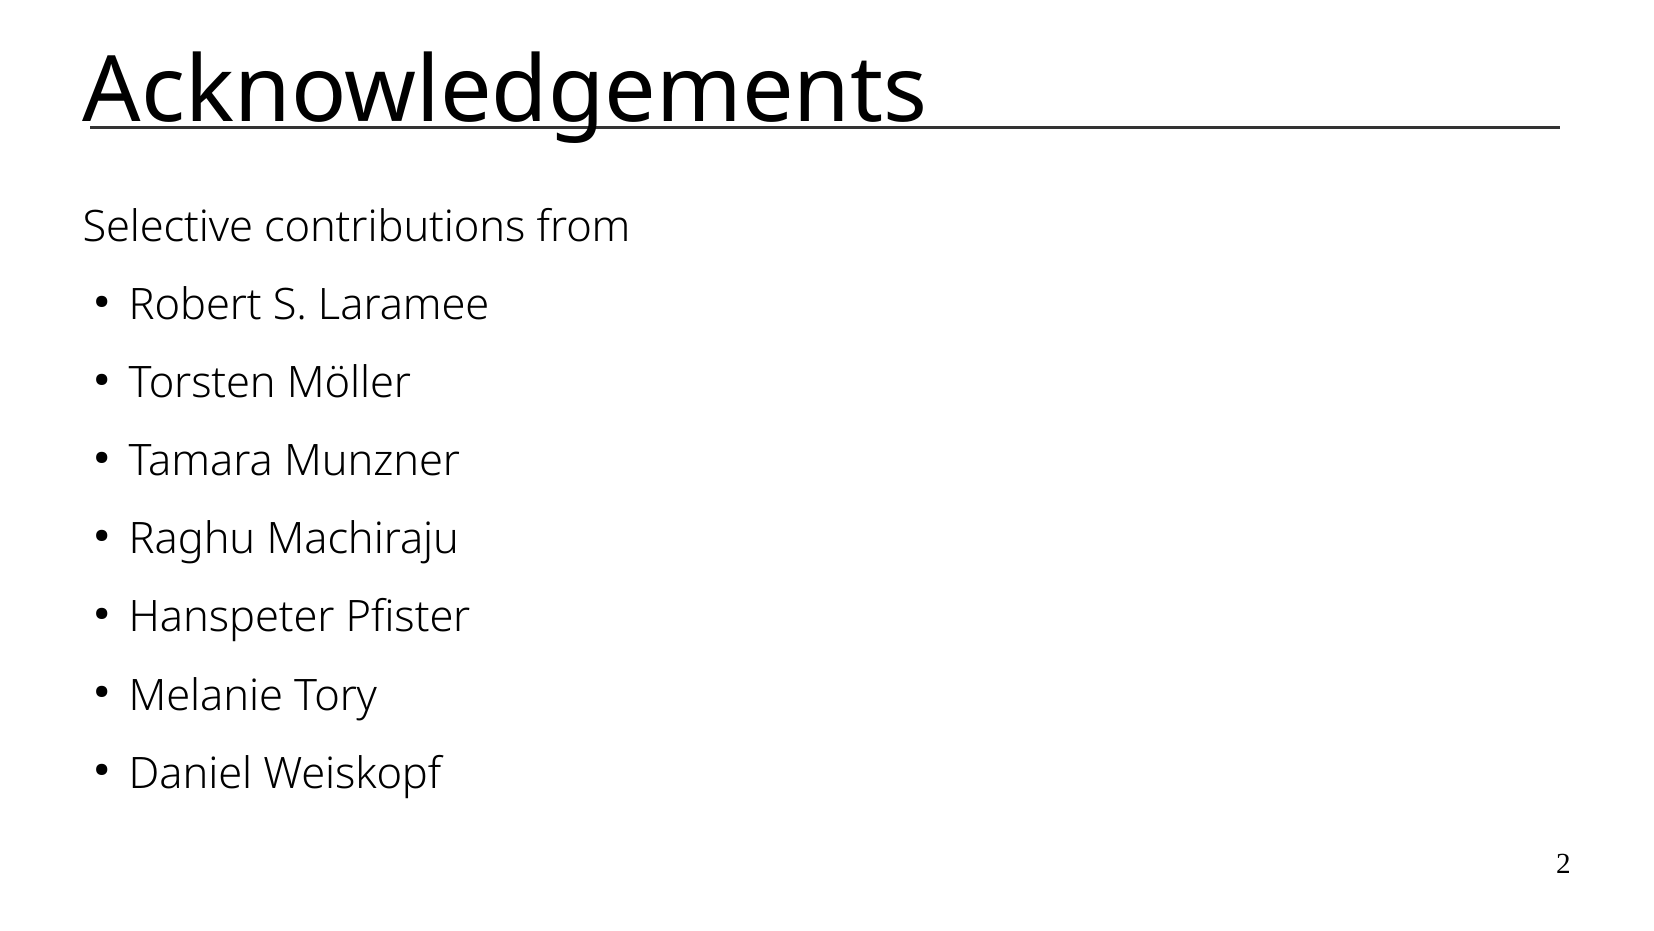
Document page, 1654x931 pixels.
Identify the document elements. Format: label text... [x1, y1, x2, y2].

title Acknowledgements [82, 32, 1571, 140]
list Selective contributions from Robert S. Laramee Torsten Möller Tamara Munzner Raghu Machiraju Hanspeter Pfister Melanie Tory Daniel Weiskopf [82, 195, 1571, 811]
